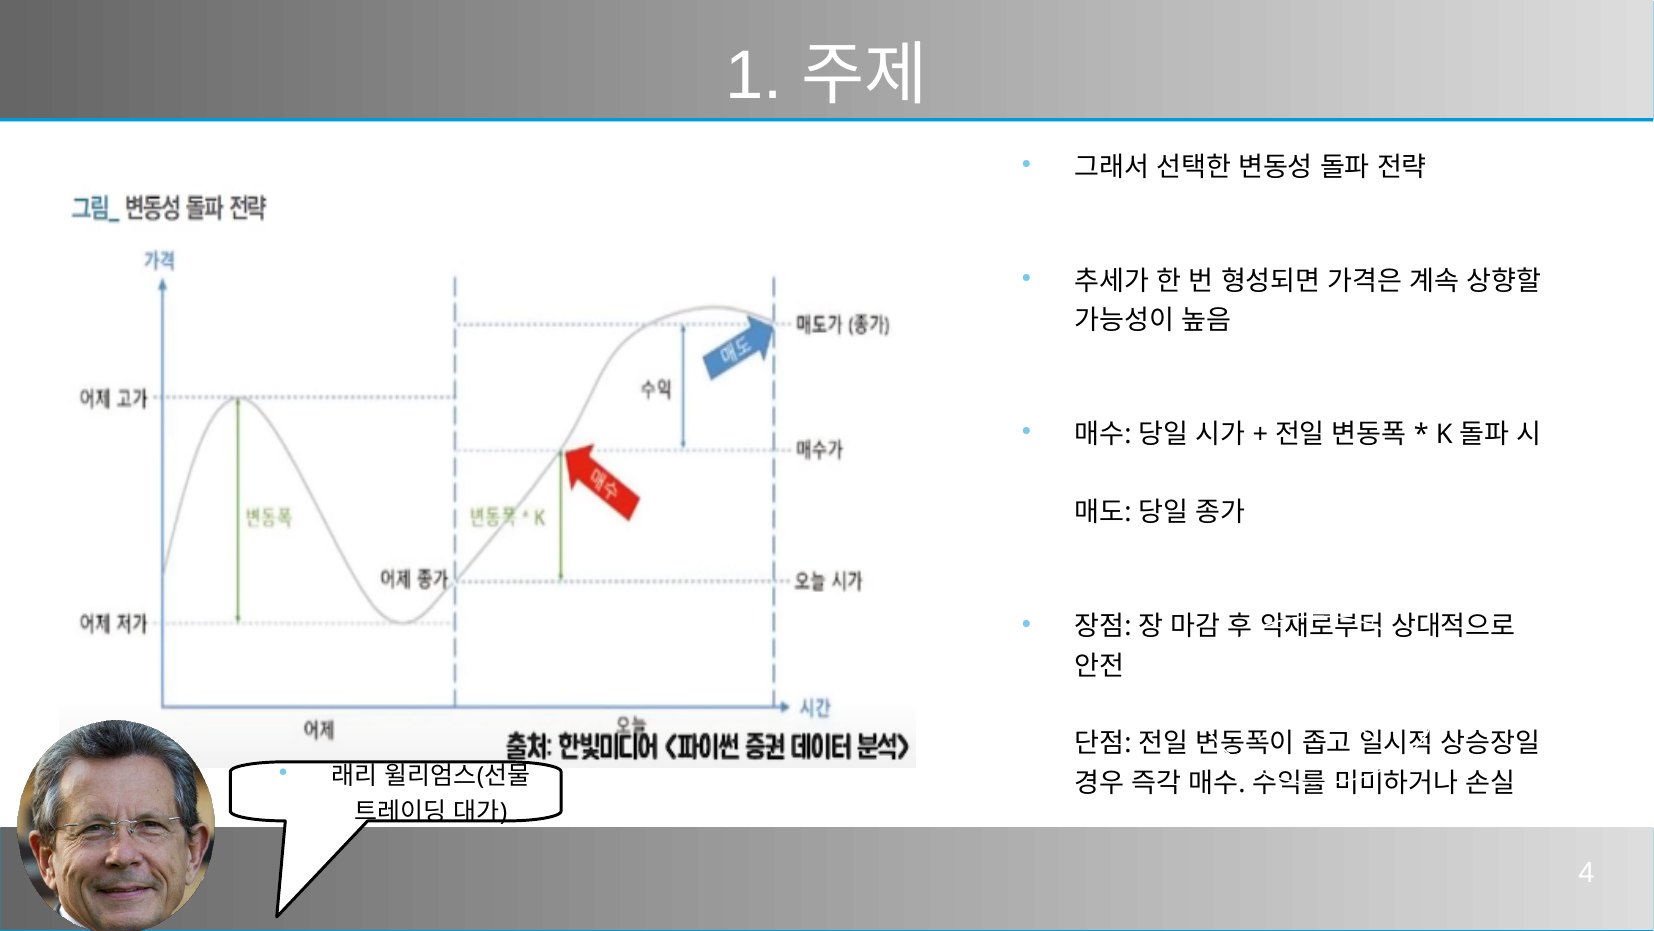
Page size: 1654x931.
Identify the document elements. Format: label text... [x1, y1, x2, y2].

picture [17, 177, 916, 931]
title 1. 주제 [58, 28, 1595, 109]
text_box [1080, 531, 1554, 866]
text_box 래리 윌리엄스(선물 트레이딩 대가) [230, 761, 562, 917]
list 그래서 선택한 변동성 돌파 전략 추세가 한 번 형성되면 가격은 계속 상향할 가능성이 높음 매수: 당일 시가 + 전일 변동폭 * K 돌파 시 매도: 당일 종가 장점: 장 마감 후 악재로부터 상대적으로 안전 단점: 전일 변동폭이 좁고 일시적 상승장일 경우 즉각 매수. 수익률 미미하거나 손실 [1003, 177, 1565, 768]
